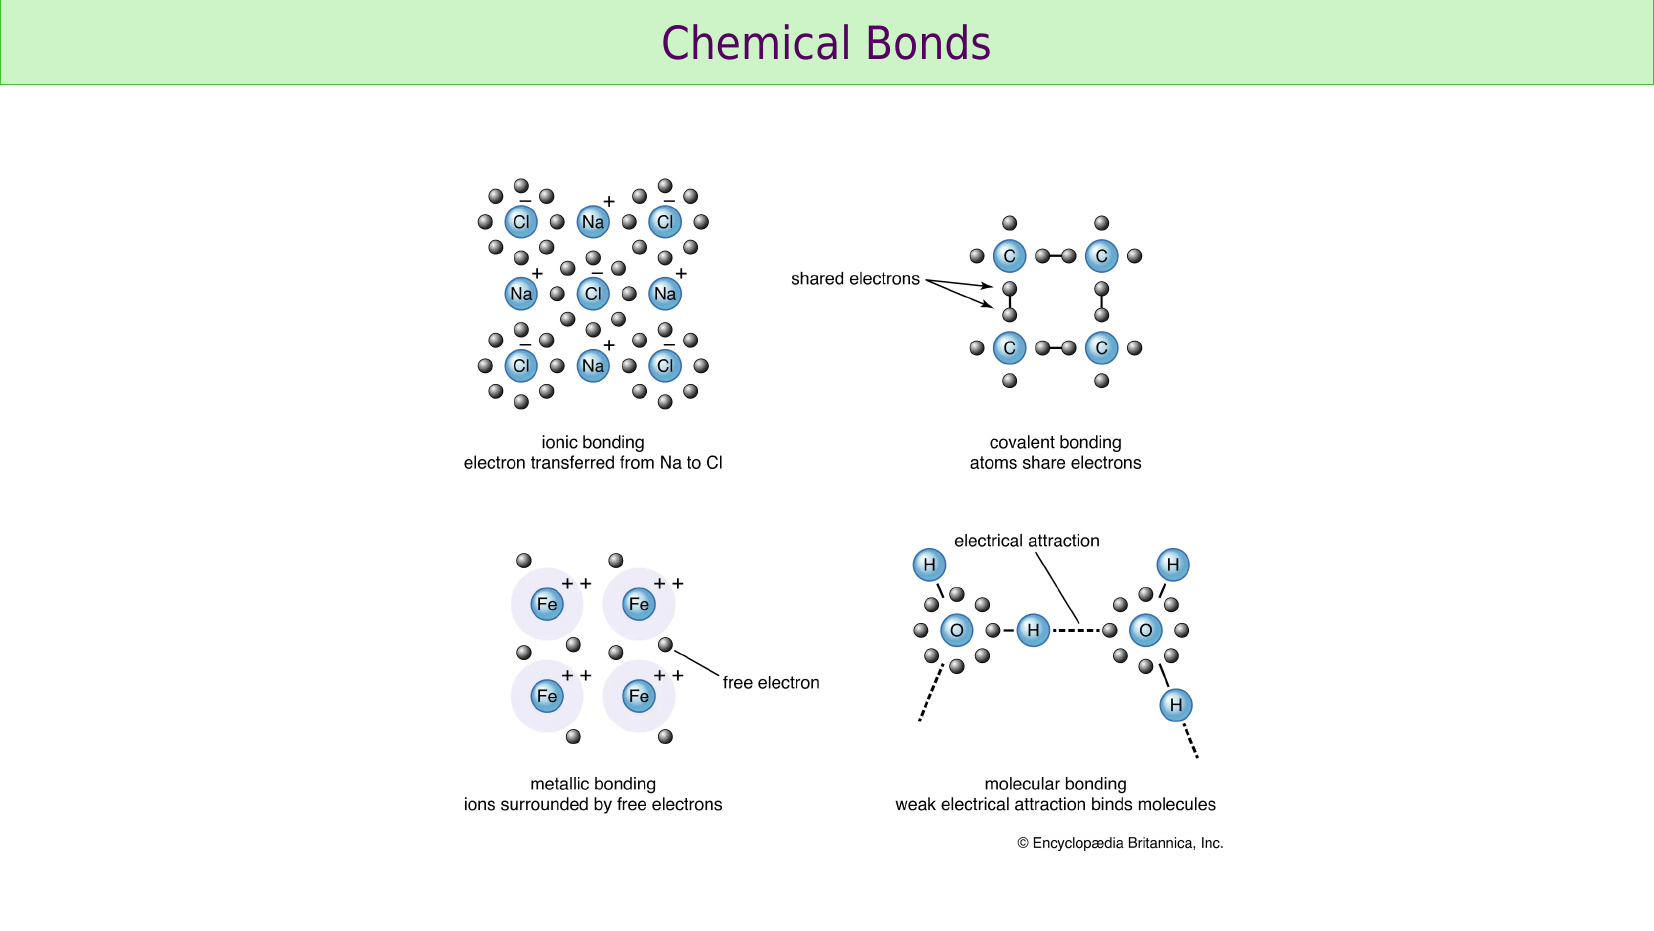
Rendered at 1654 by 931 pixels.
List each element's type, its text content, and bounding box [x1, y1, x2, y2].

text_box [0, 0, 1654, 85]
picture [449, 164, 1231, 855]
text_box Chemical Bonds [646, 9, 1008, 78]
